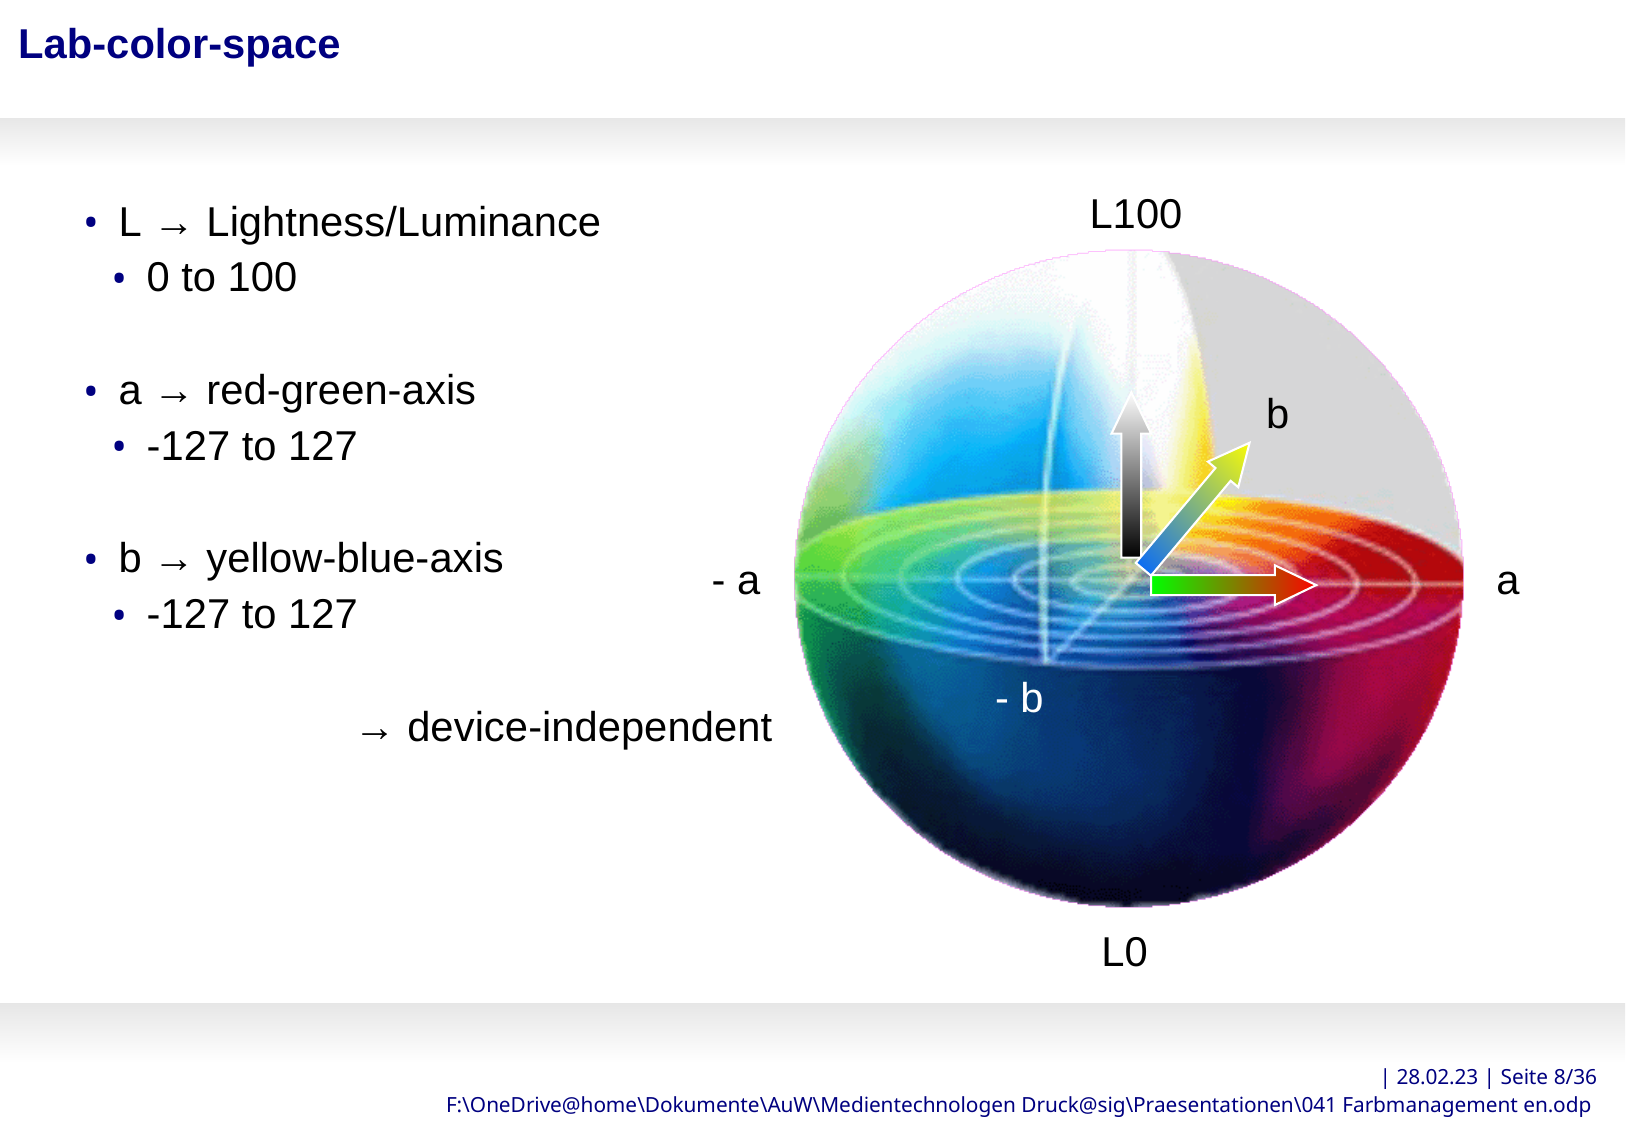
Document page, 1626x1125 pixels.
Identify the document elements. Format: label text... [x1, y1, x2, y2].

text_box L0 [1086, 921, 1182, 983]
picture [768, 194, 1506, 953]
title Lab-color-space [18, 11, 1595, 130]
text_box b [1228, 383, 1376, 446]
text_box L100 [1074, 183, 1223, 245]
text_box - b [980, 667, 1128, 729]
text_box a [1458, 549, 1607, 611]
text_box - a [696, 549, 845, 611]
text_box [1111, 392, 1317, 605]
list L → Lightness/Luminance 0 to 100 a → red-green-axis -127 to 127 b → yellow-blue-axis -127 to 127 → device-independent [36, 188, 1004, 970]
